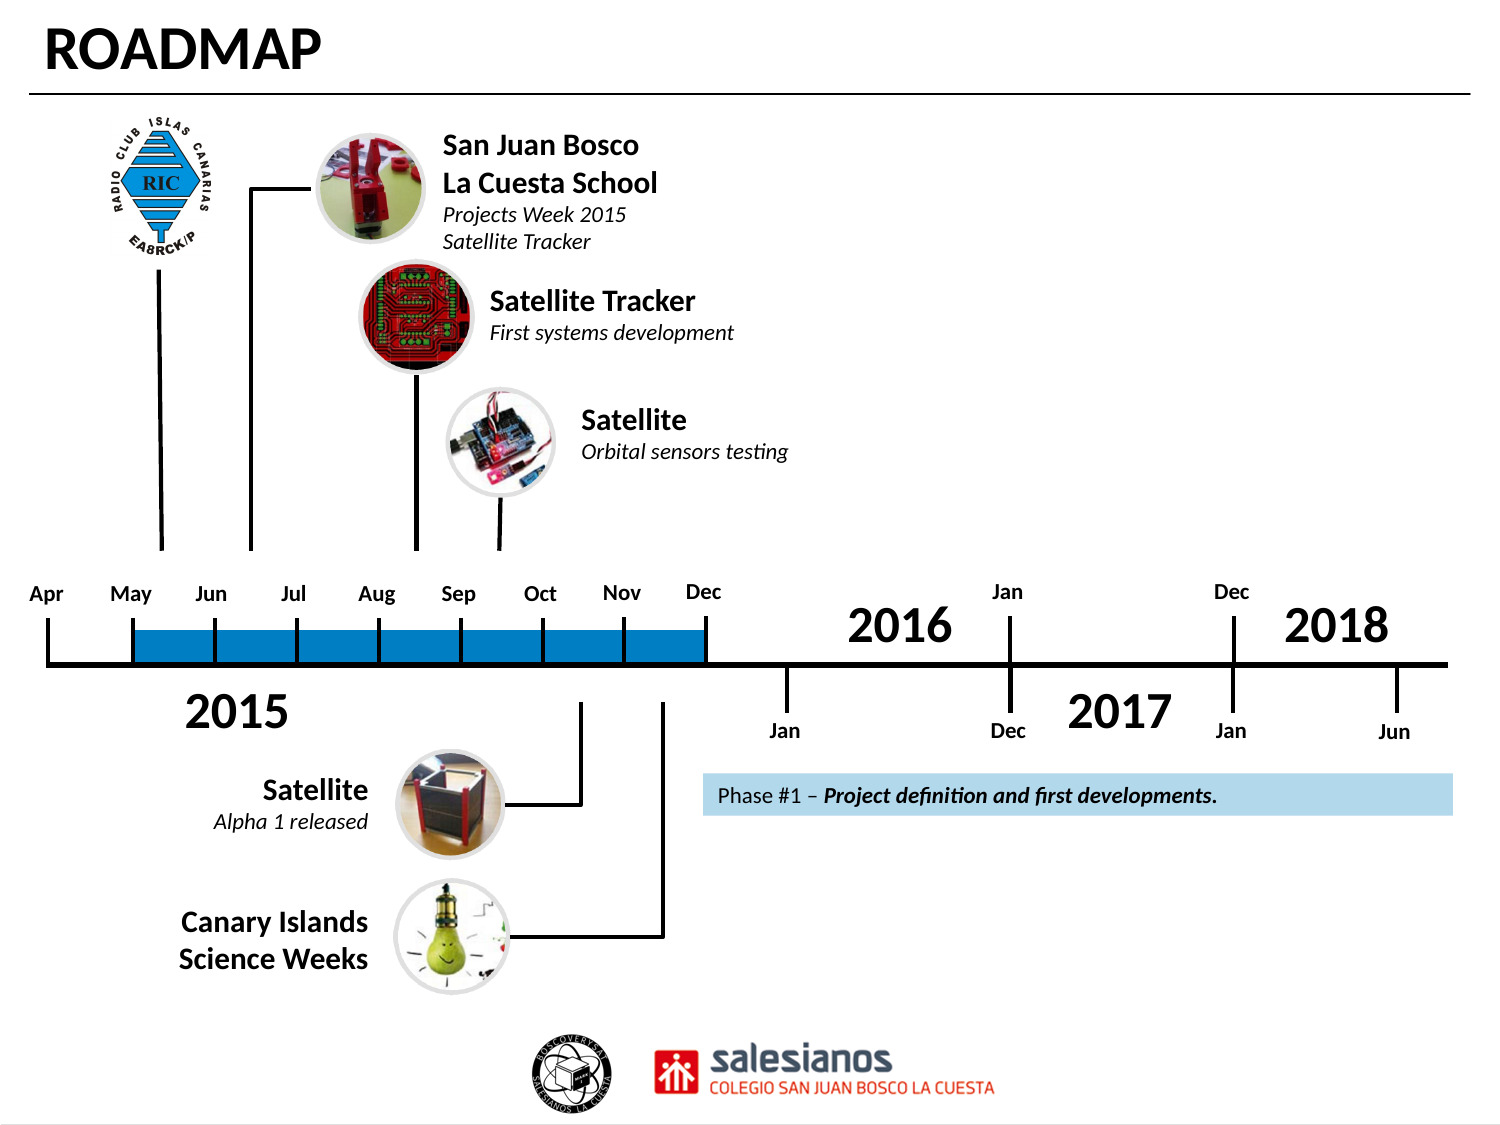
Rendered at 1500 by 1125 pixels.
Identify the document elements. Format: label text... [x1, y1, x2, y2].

text_box Satellite Tracker First systems development [475, 273, 956, 353]
text_box [217, 630, 295, 662]
text_box Dec [1178, 568, 1286, 612]
text_box 2016 [811, 583, 988, 661]
picture [0, 0, 1500, 1125]
text_box Aug [330, 571, 417, 614]
text_box Jan [731, 708, 839, 752]
text_box Dec [650, 569, 757, 612]
text_box Jun [170, 571, 253, 614]
text_box Jun [1341, 708, 1448, 752]
text_box 2018 [1248, 583, 1425, 661]
text_box Jan [1177, 708, 1285, 751]
text_box [626, 630, 704, 662]
text_box Jan [954, 569, 1061, 612]
text_box [135, 630, 213, 662]
text_box Apr [5, 571, 88, 614]
text_box ROADMAP [29, 0, 1472, 90]
text_box Canary Islands Science Weeks [53, 893, 384, 984]
text_box Sep [417, 571, 499, 614]
text_box 2017 [1032, 669, 1208, 747]
text_box [463, 630, 541, 662]
text_box Phase #1 – Project definition and first developments. [703, 773, 1453, 816]
text_box Dec [955, 708, 1062, 752]
text_box [381, 630, 459, 662]
text_box San Juan Bosco La Cuesta School Projects Week 2015 Satellite Tracker [428, 117, 909, 262]
text_box Oct [499, 571, 582, 614]
text_box [299, 630, 377, 662]
text_box May [88, 571, 170, 614]
text_box 2015 [149, 668, 325, 747]
text_box Nov [568, 570, 676, 613]
text_box [545, 630, 622, 662]
text_box Satellite Alpha 1 released [53, 761, 384, 842]
text_box Jul [253, 571, 330, 614]
text_box Satellite Orbital sensors testing [566, 392, 897, 472]
